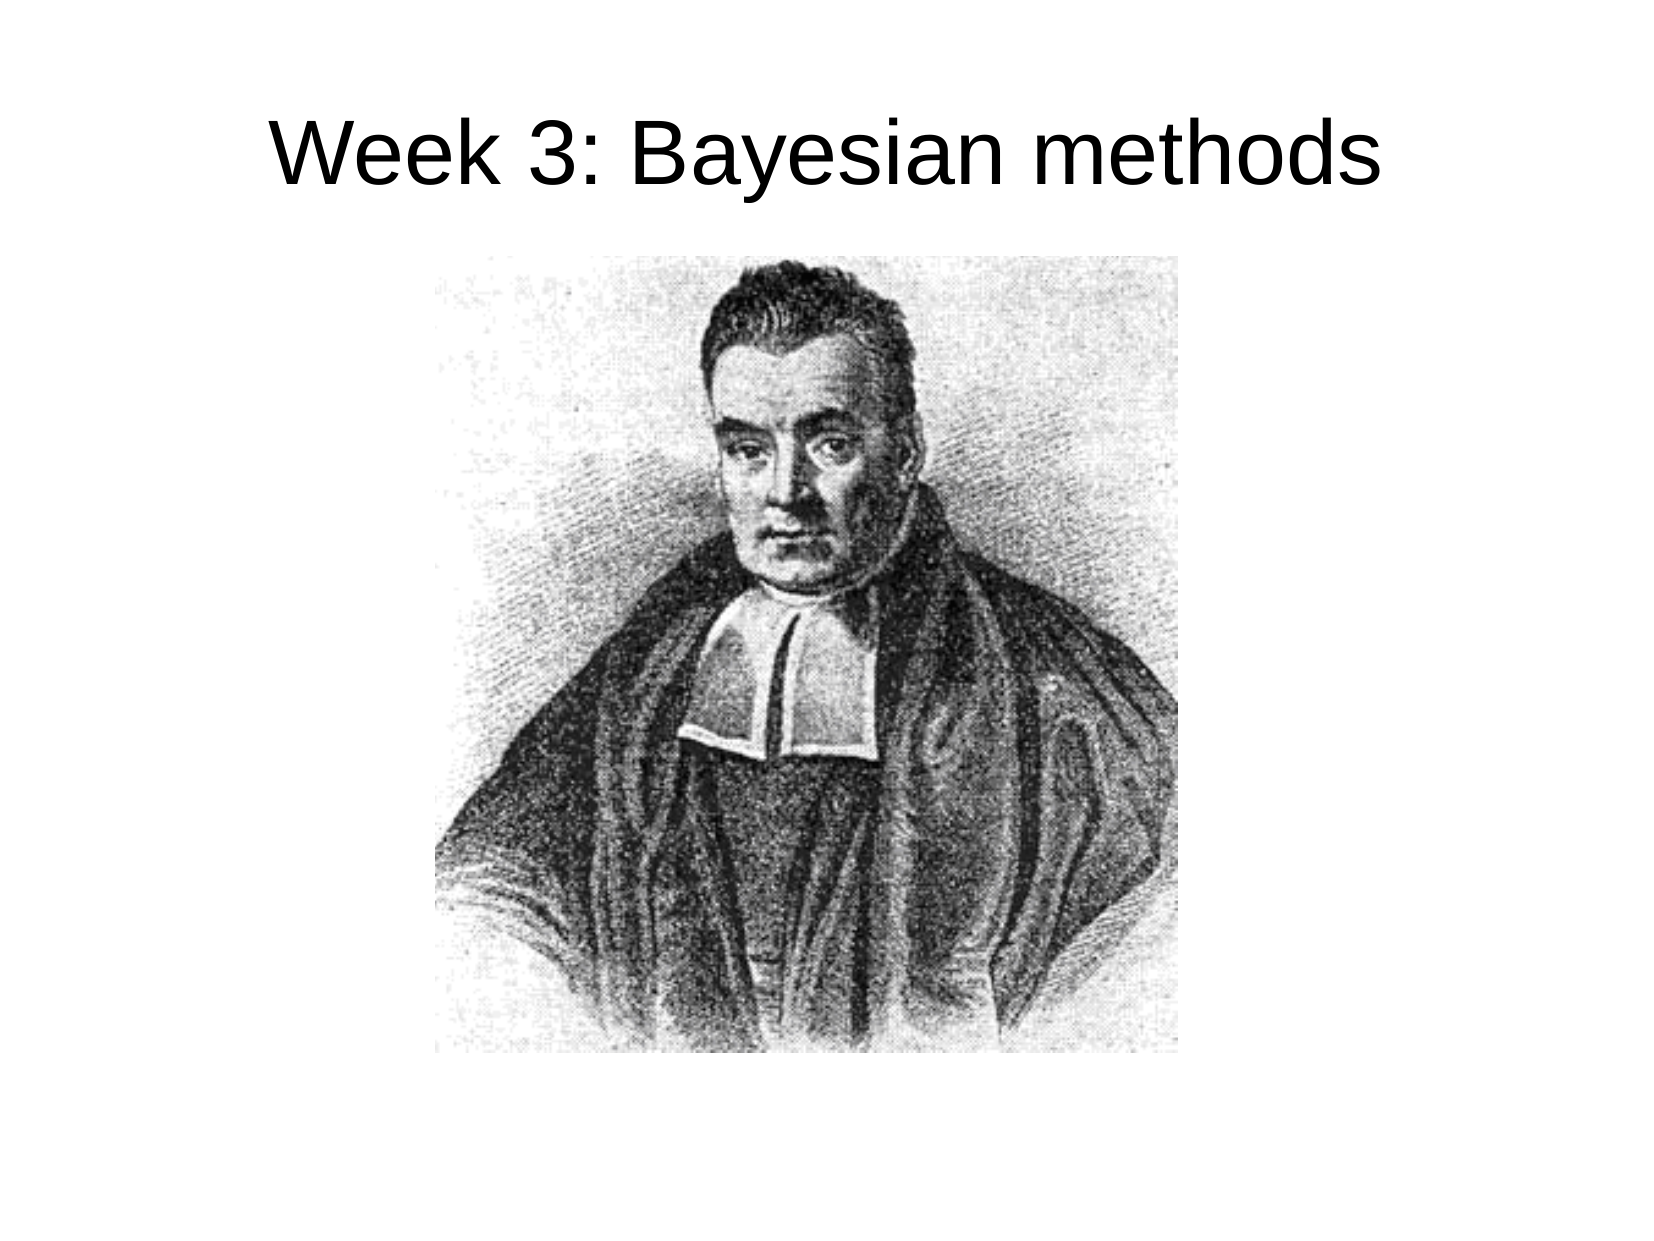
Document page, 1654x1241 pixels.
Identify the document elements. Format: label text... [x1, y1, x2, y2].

picture [435, 256, 1178, 1053]
title Week 3: Bayesian methods [82, 49, 1571, 257]
